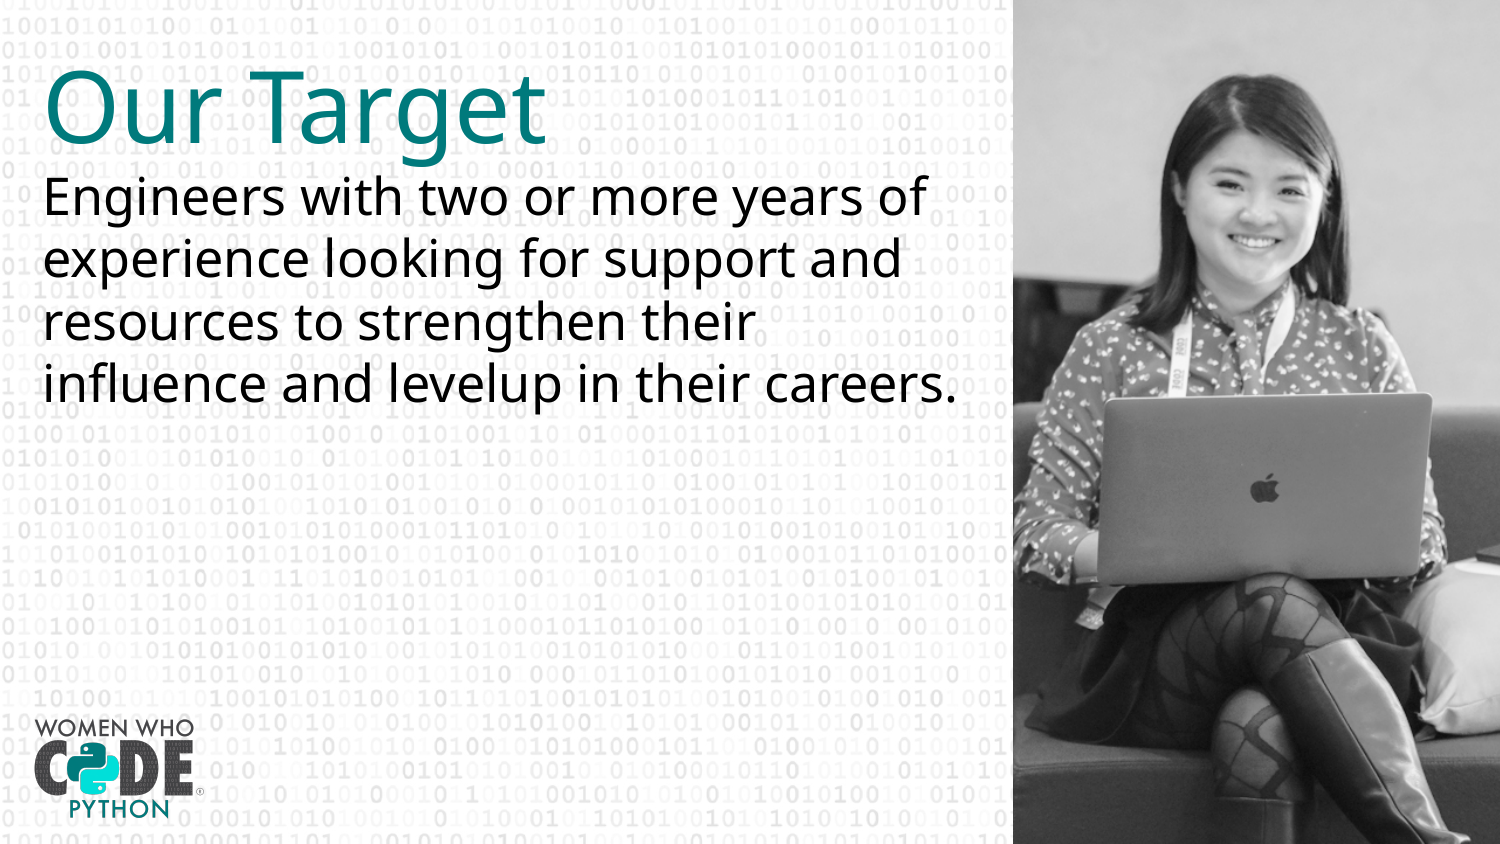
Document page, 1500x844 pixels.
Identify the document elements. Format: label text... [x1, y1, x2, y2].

text_box Our Target Engineers with two or more years of experience looking for support and resources to strengthen their influence and levelup in their careers. [42, 43, 964, 637]
picture [0, 0, 1500, 844]
